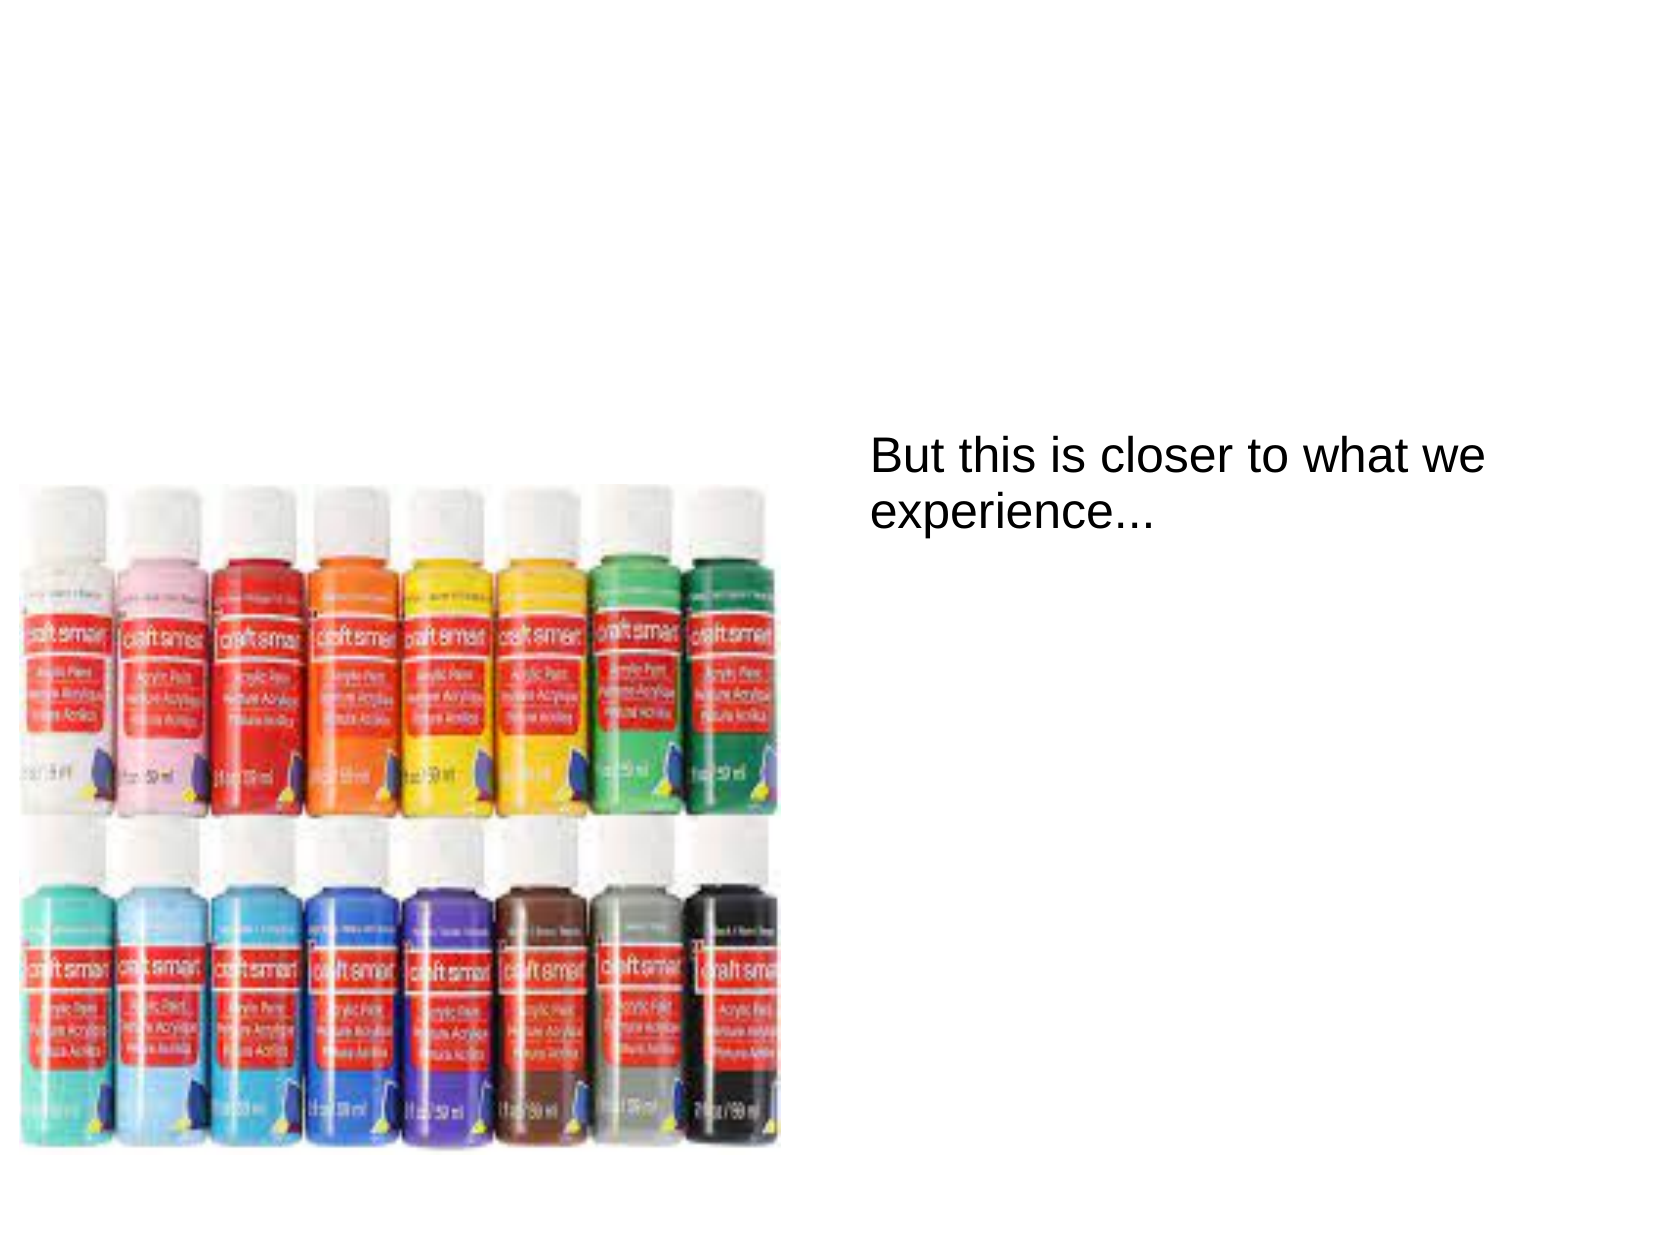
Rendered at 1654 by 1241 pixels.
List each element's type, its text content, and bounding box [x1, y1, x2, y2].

picture [19, 484, 781, 1156]
text_box But this is closer to what we experience... [855, 420, 1531, 871]
